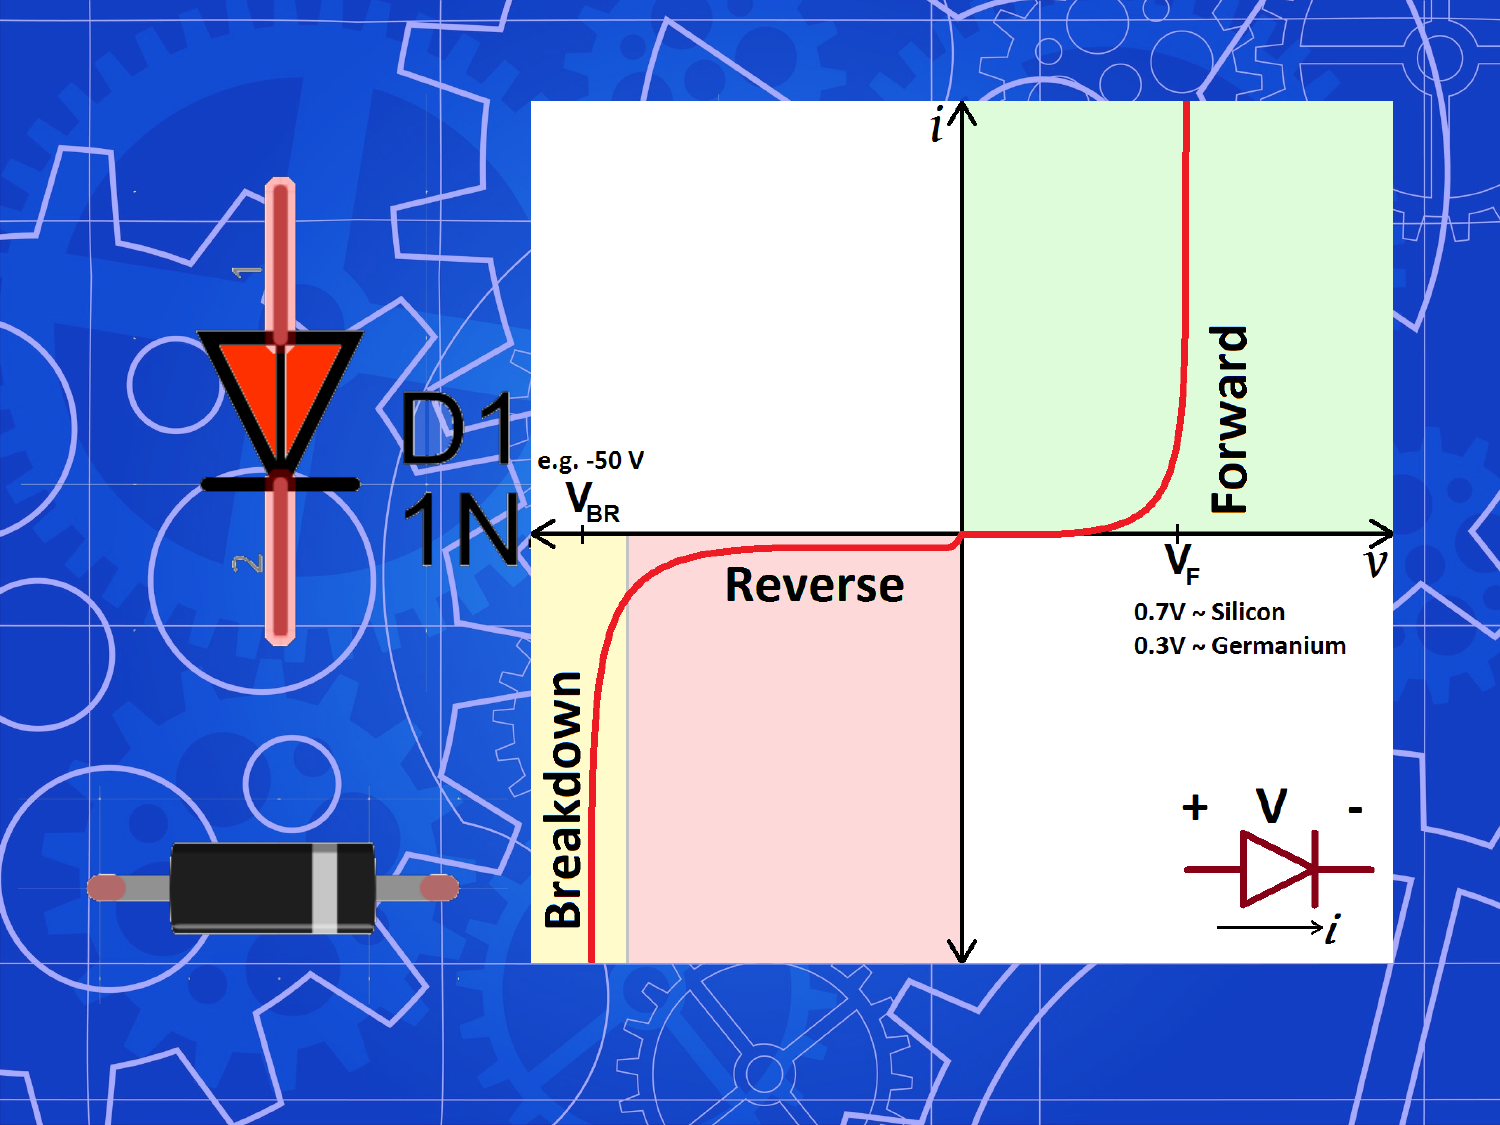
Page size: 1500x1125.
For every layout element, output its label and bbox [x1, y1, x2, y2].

picture [21, 94, 1393, 963]
picture [18, 786, 508, 1004]
